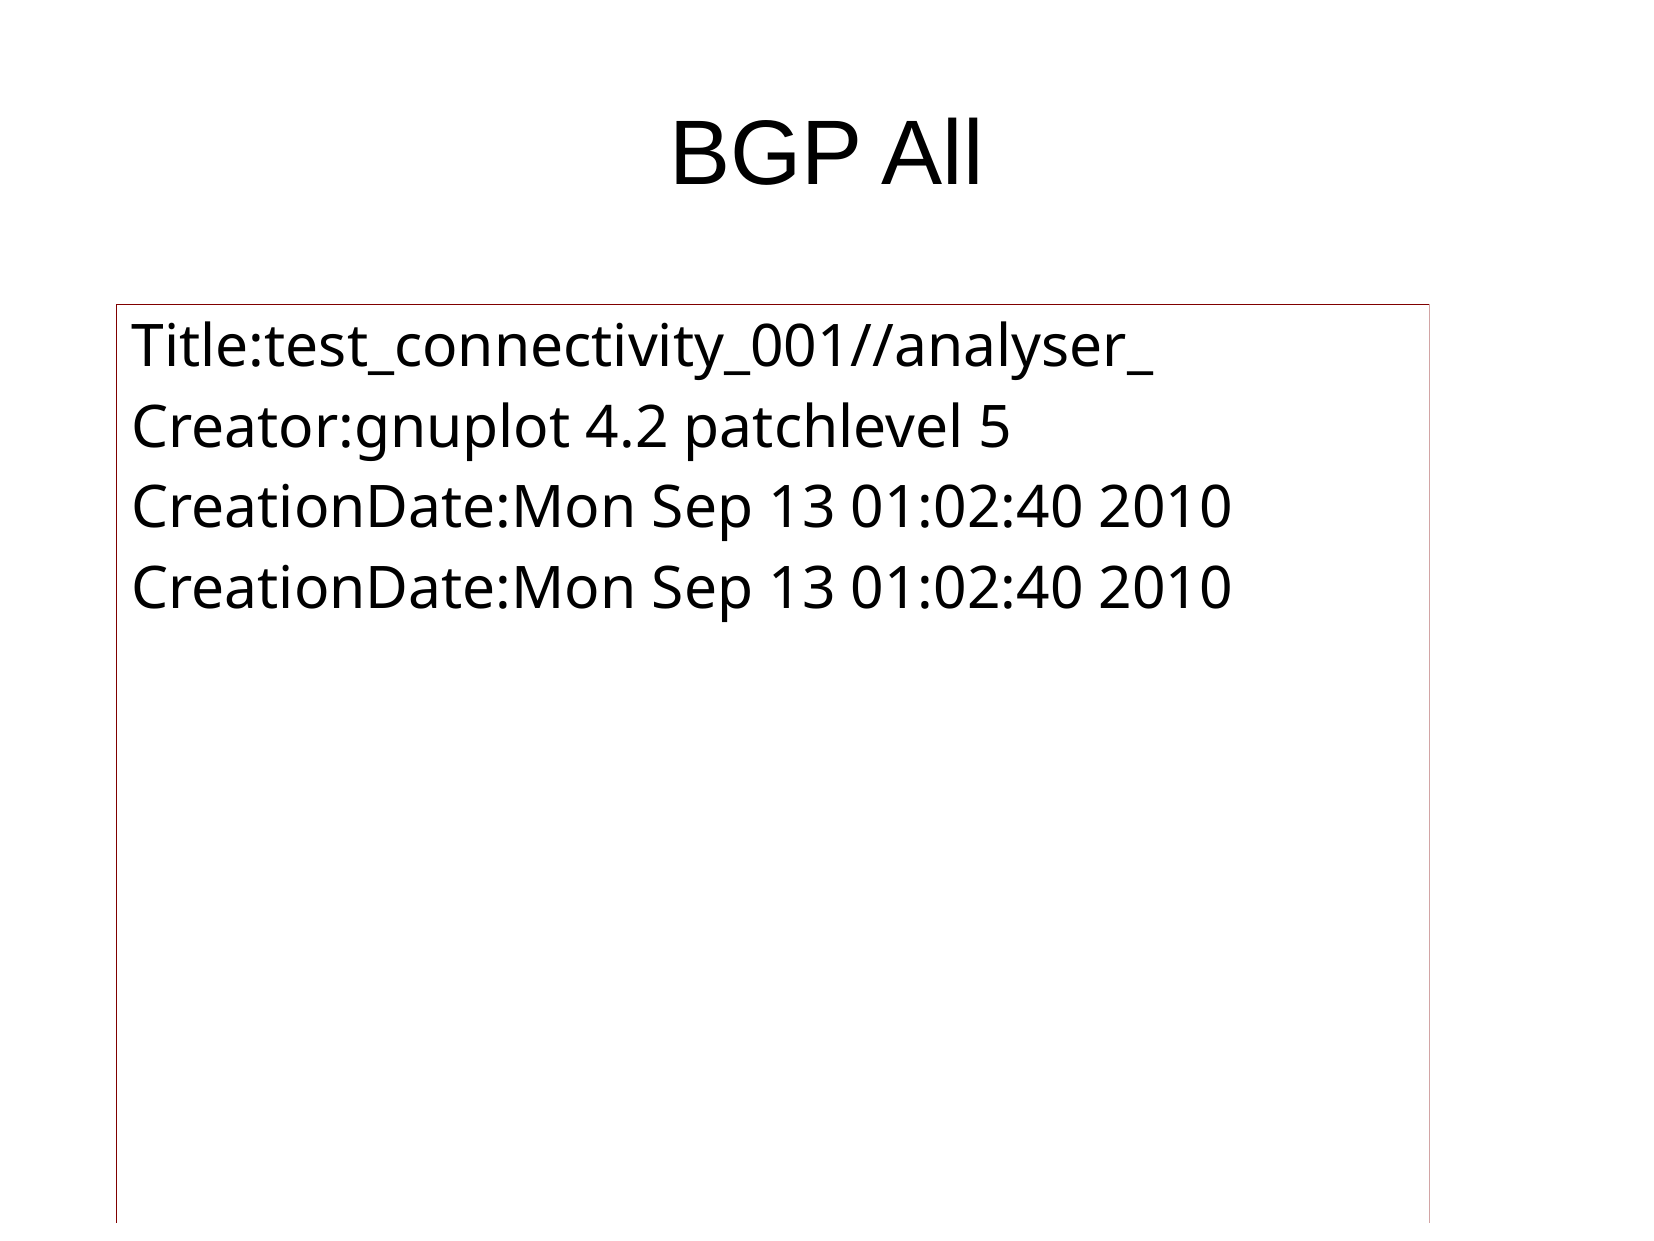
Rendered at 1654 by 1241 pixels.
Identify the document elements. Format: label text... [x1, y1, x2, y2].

picture [112, 300, 1430, 1223]
title BGP All [82, 56, 1571, 250]
